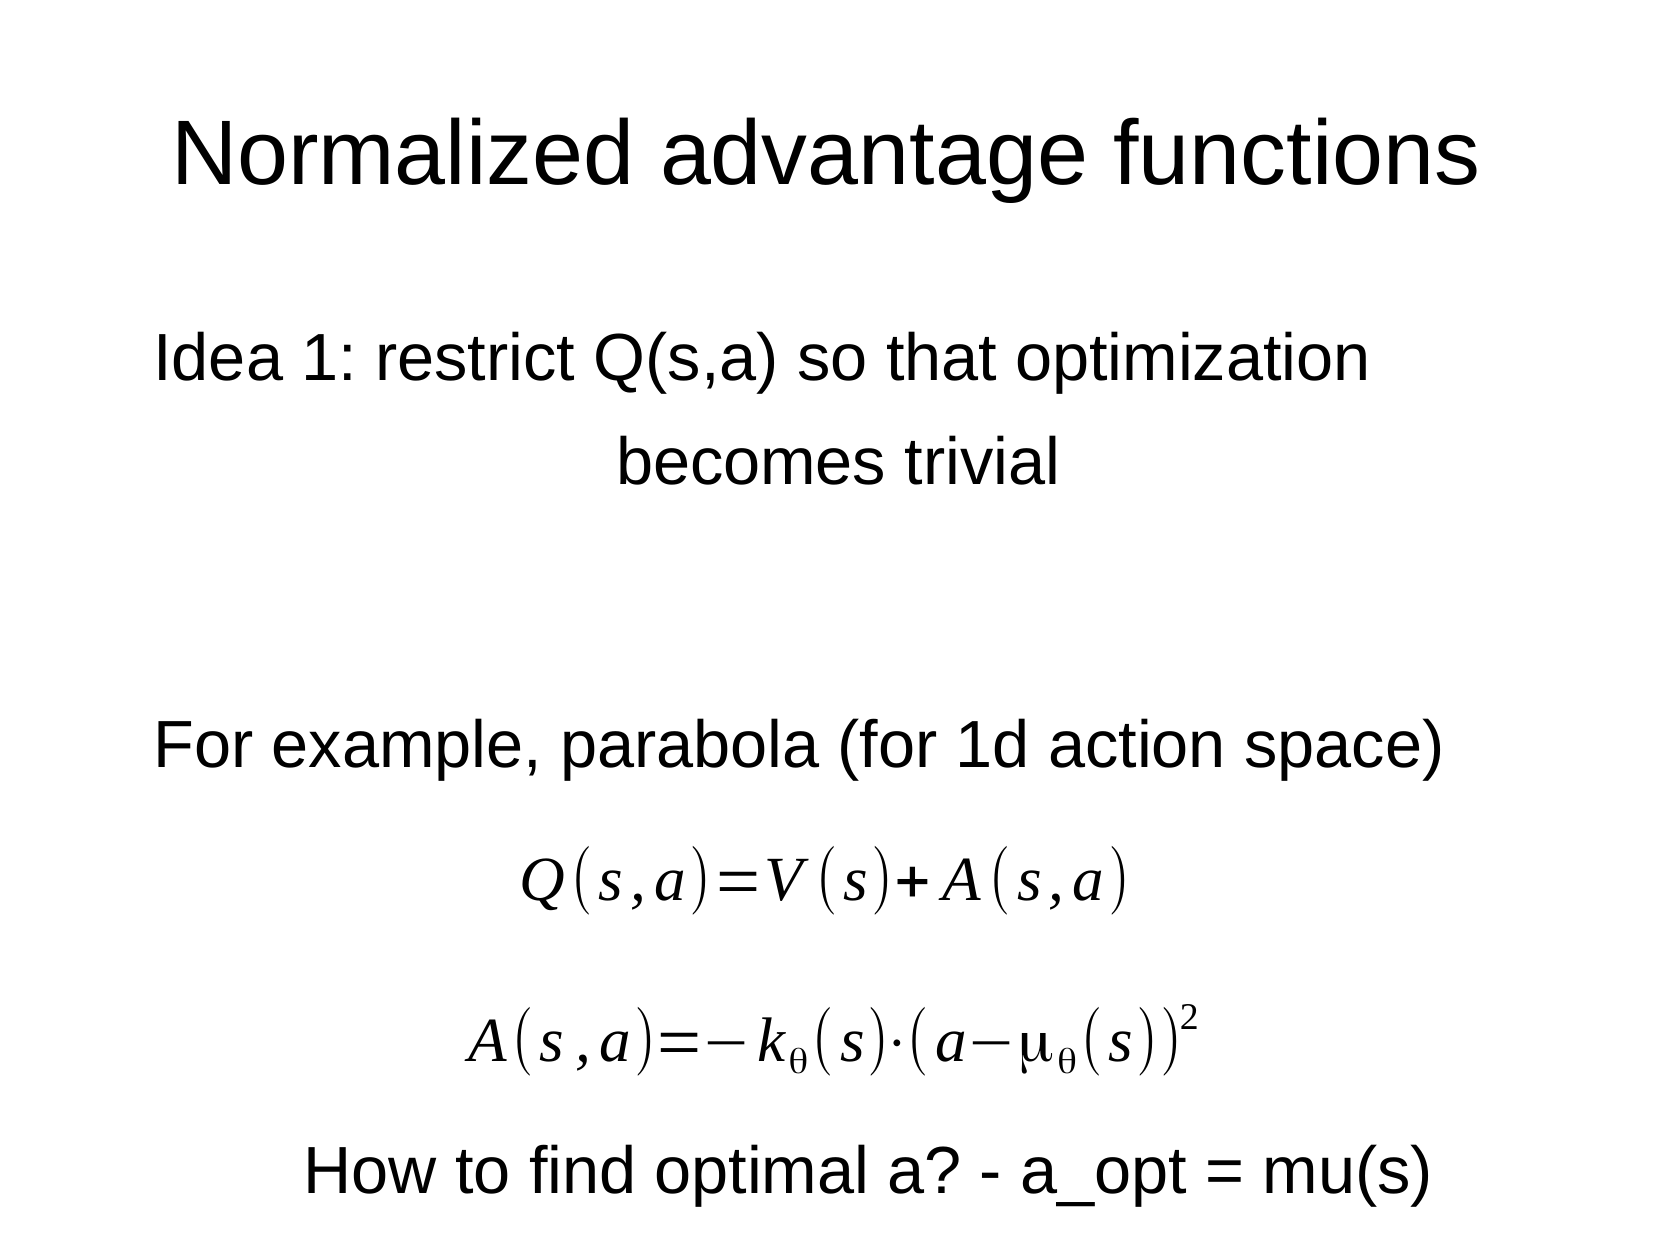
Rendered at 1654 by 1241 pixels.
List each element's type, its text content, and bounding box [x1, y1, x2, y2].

list Idea 1: restrict Q(s,a) so that optimization becomes trivial For example, parabola (for 1d action space) [82, 319, 1571, 1185]
title Normalized advantage functions [82, 49, 1571, 257]
chart [504, 840, 1146, 917]
chart [445, 994, 1215, 1079]
text_box How to find optimal a? - a_opt = mu(s) [288, 1125, 1453, 1216]
